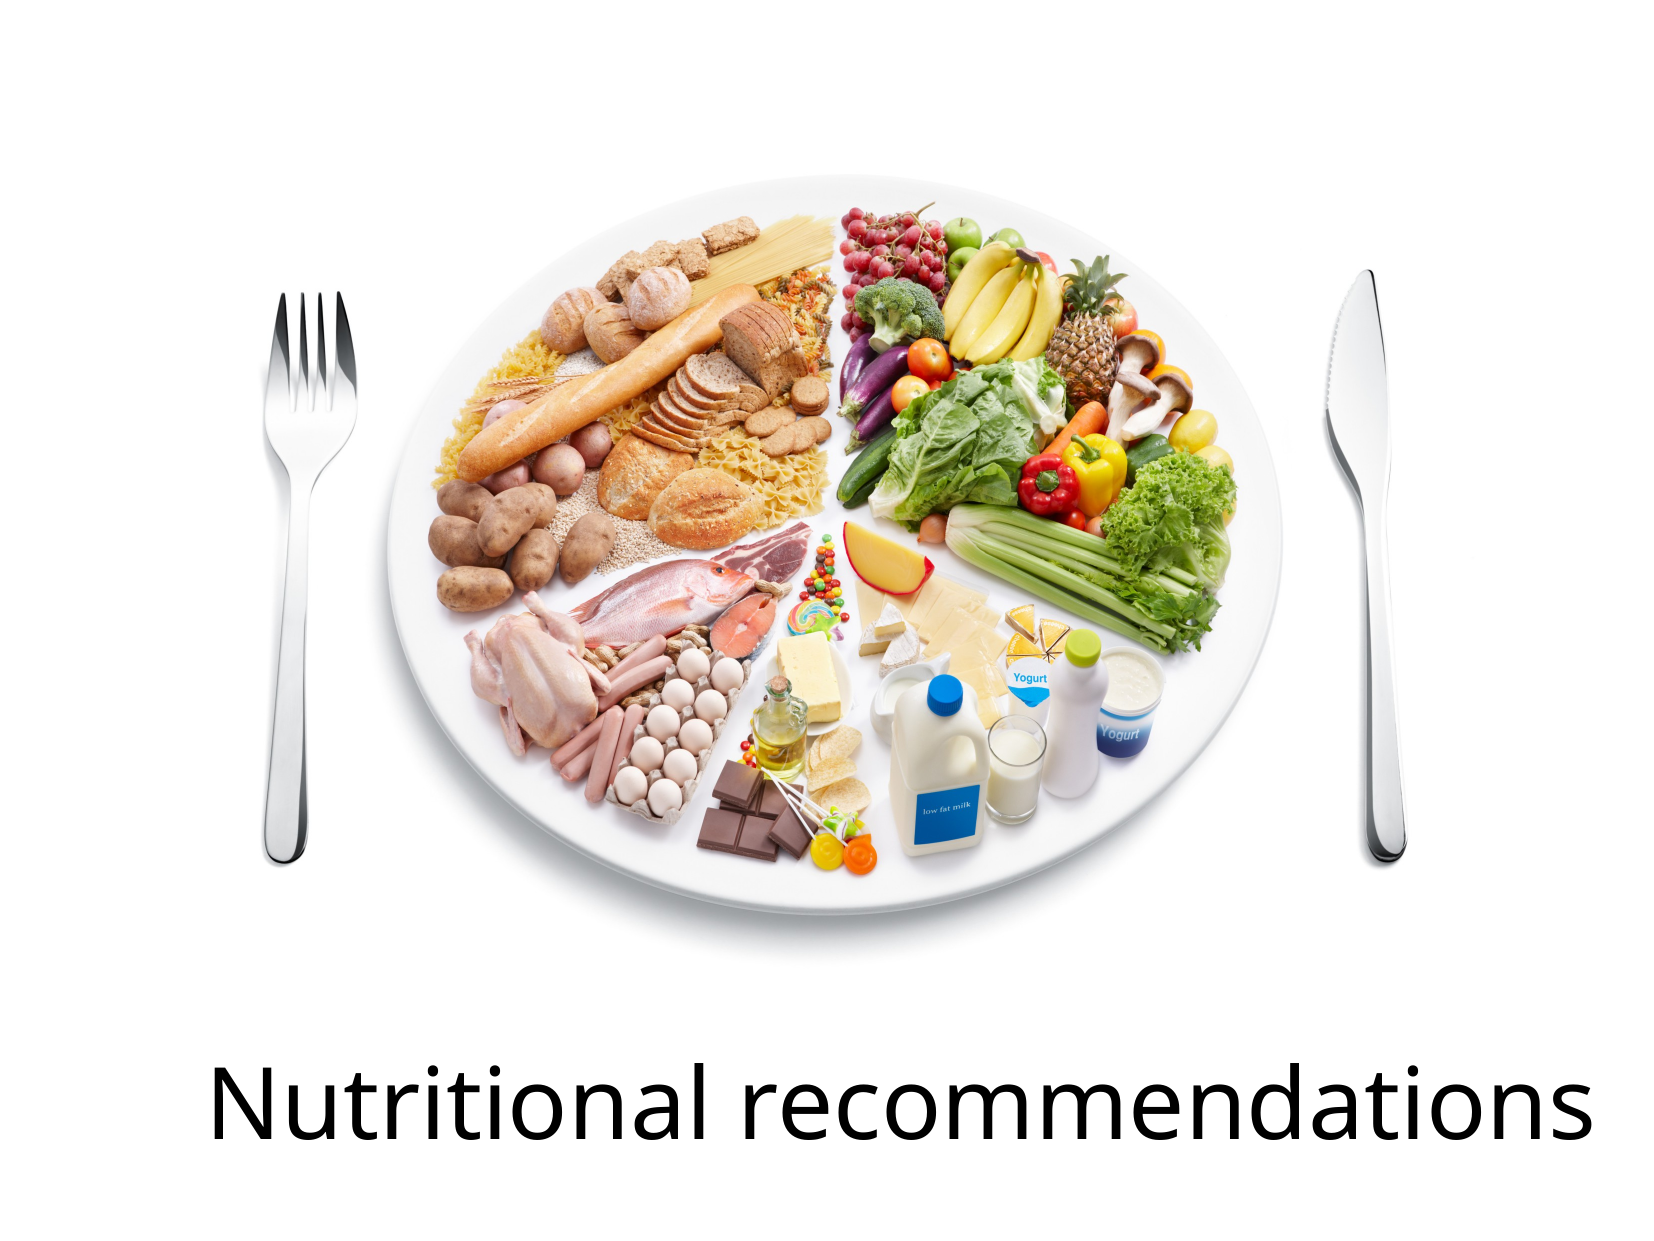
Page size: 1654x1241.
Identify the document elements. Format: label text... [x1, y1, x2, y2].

picture [179, 52, 1489, 1053]
text_box Nutritional recommendations [190, 1025, 1456, 1141]
